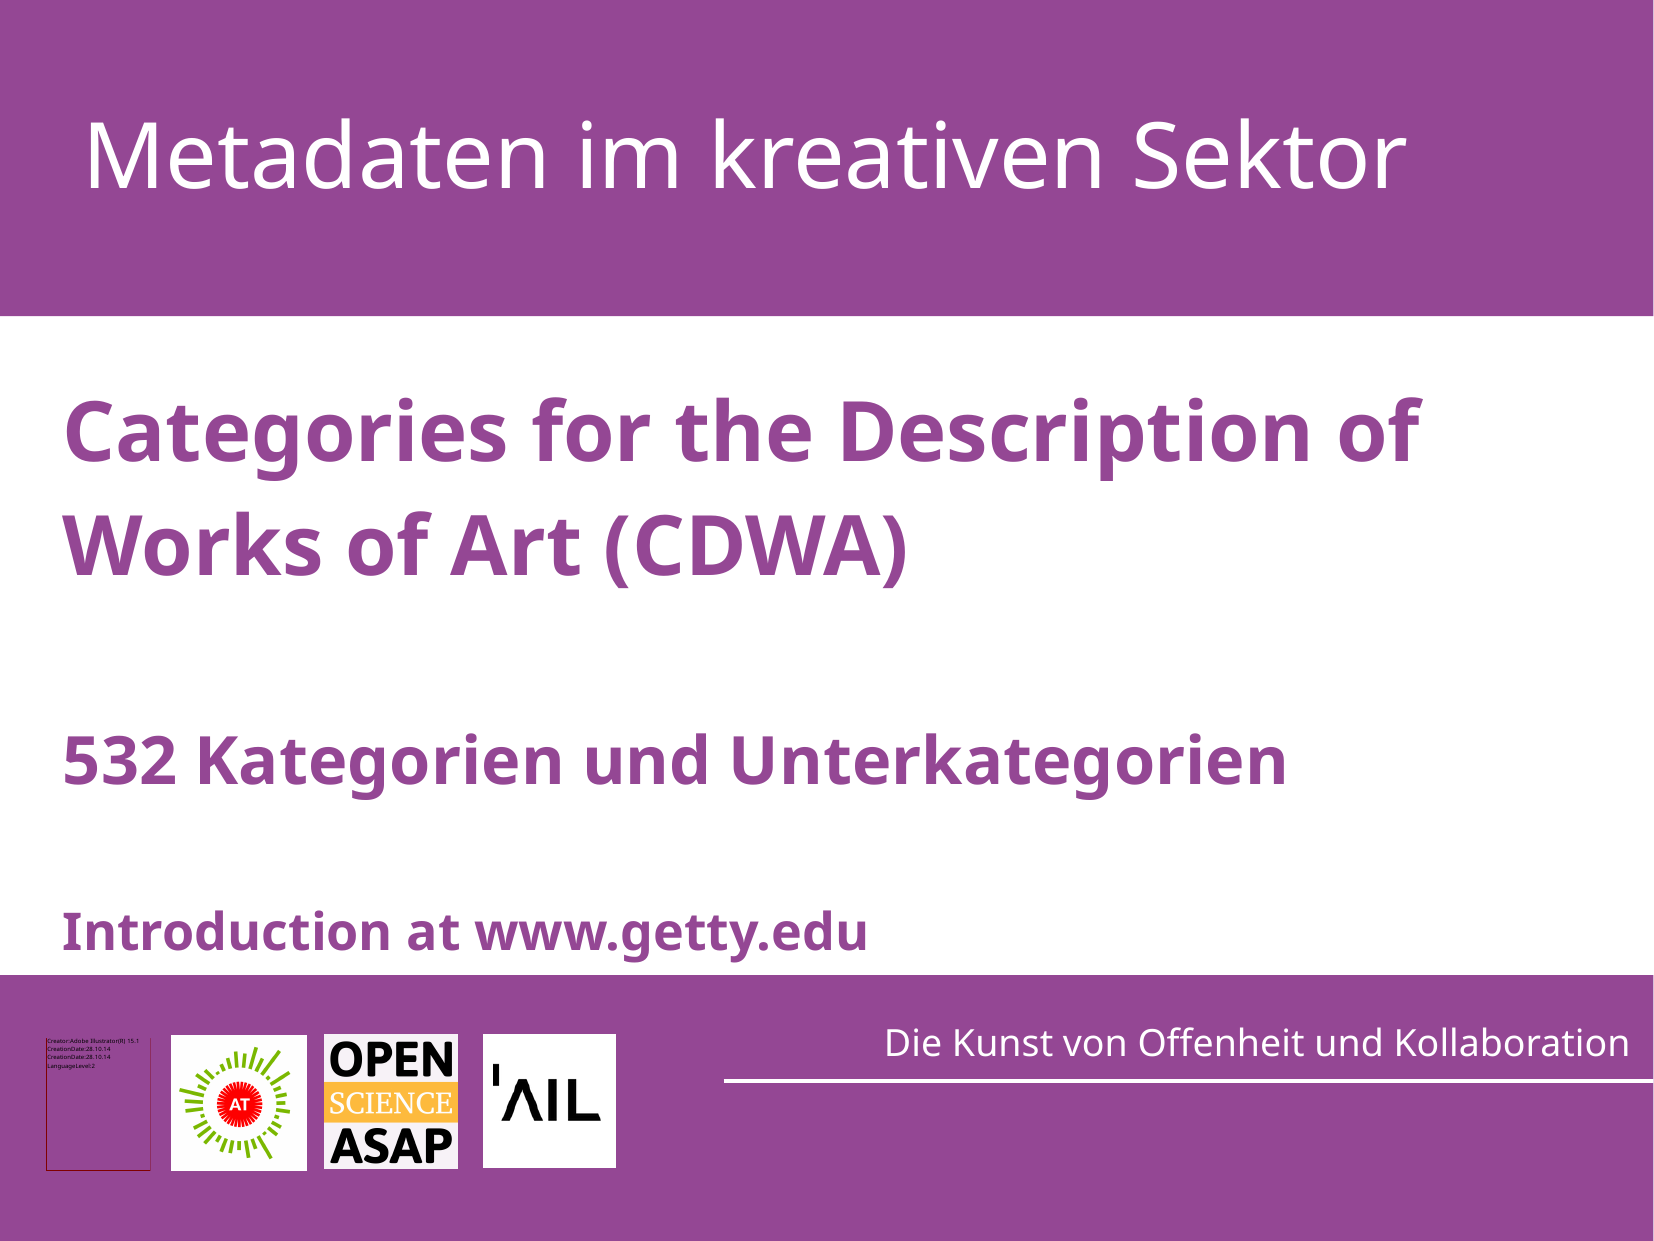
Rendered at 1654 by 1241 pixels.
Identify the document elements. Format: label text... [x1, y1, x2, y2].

picture [483, 1034, 616, 1168]
text_box Categories for the Description of Works of Art (CDWA) 532 Kategorien und Unterkategorien Introduction at www.getty.edu [48, 365, 1594, 870]
picture [171, 1035, 307, 1171]
text_box Die Kunst von Offenheit und Kollaboration [869, 1009, 1624, 1067]
picture [45, 1039, 151, 1171]
title Metadaten im kreativen Sektor [82, 49, 1571, 257]
picture [324, 1034, 458, 1169]
text_box [0, 0, 1654, 1241]
